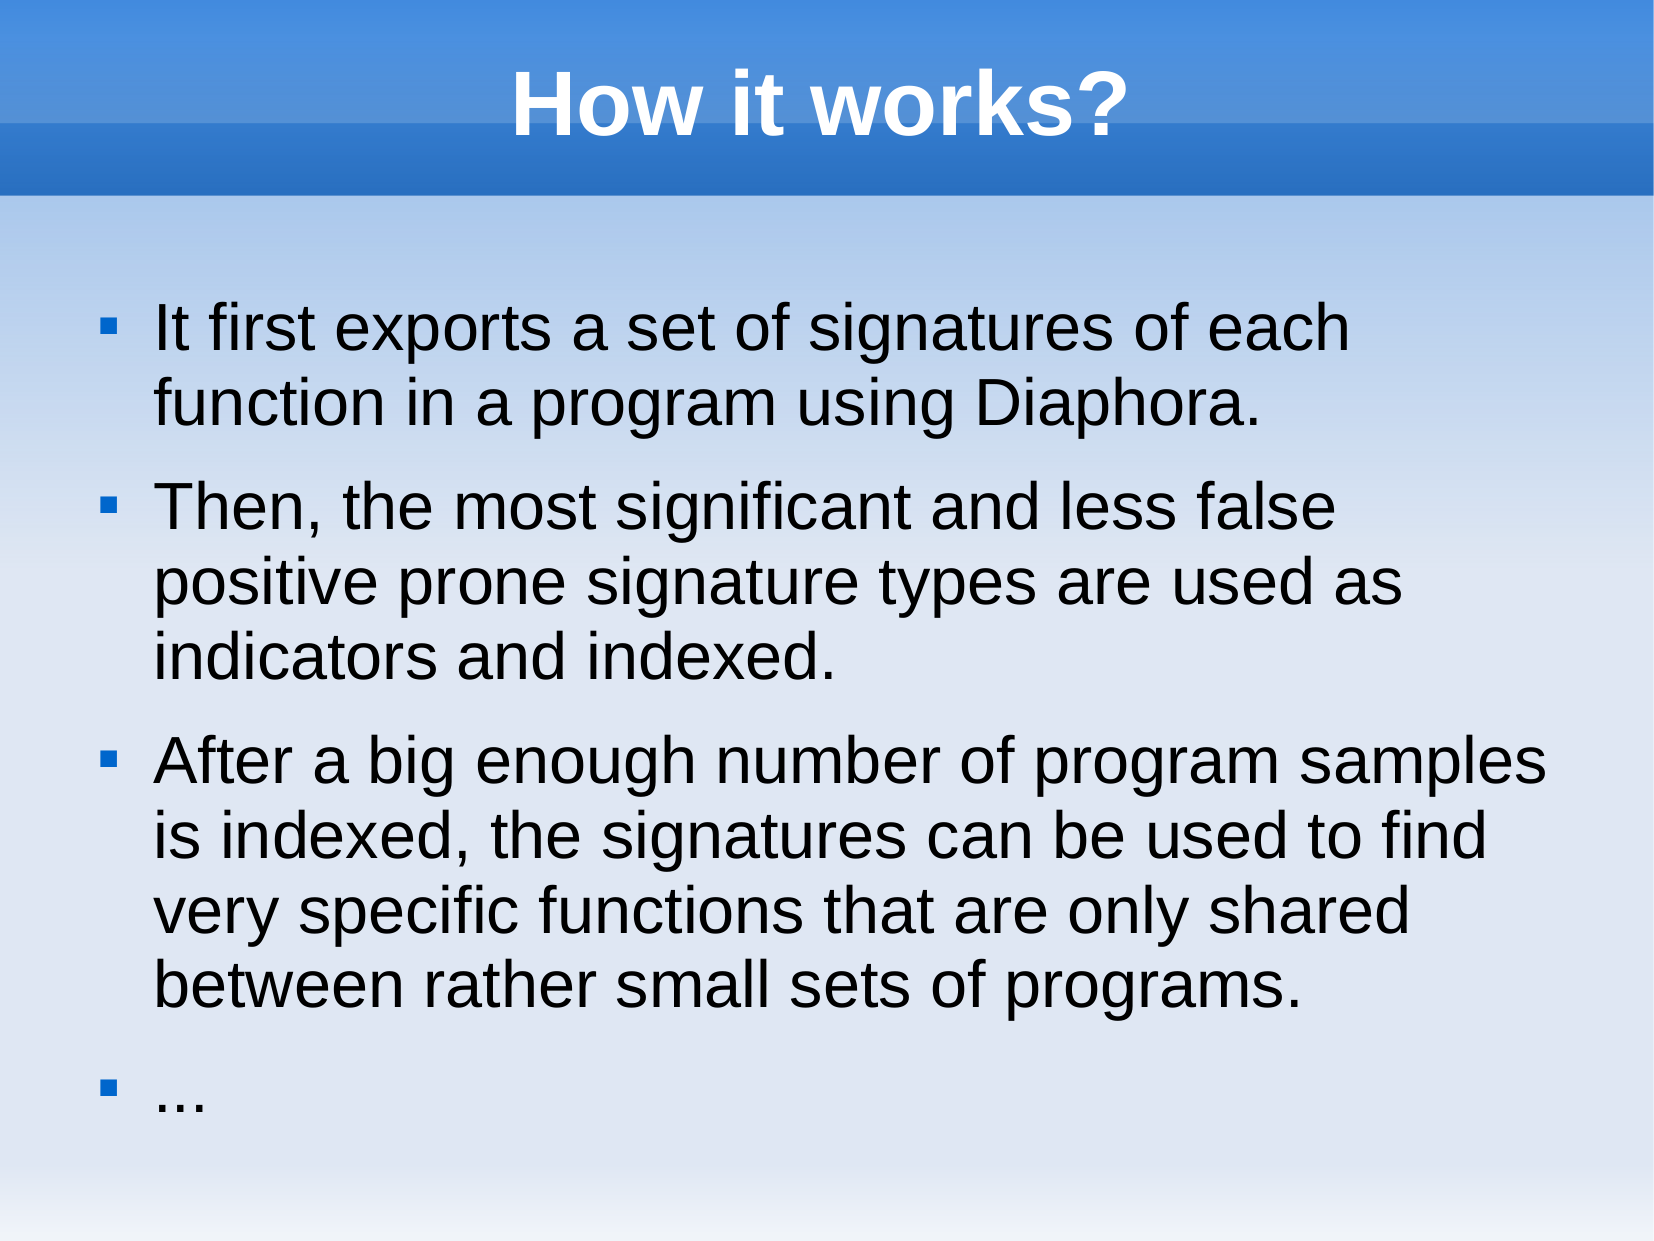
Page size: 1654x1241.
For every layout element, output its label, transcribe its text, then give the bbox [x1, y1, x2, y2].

list It first exports a set of signatures of each function in a program using Diaphora. Then, the most significant and less false positive prone signature types are used as indicators and indexed. After a big enough number of program samples is indexed, the signatures can be used to find very specific functions that are only shared between rather small sets of programs. ... [82, 290, 1571, 1127]
title How it works? [76, 0, 1565, 208]
picture [0, 0, 1654, 1241]
